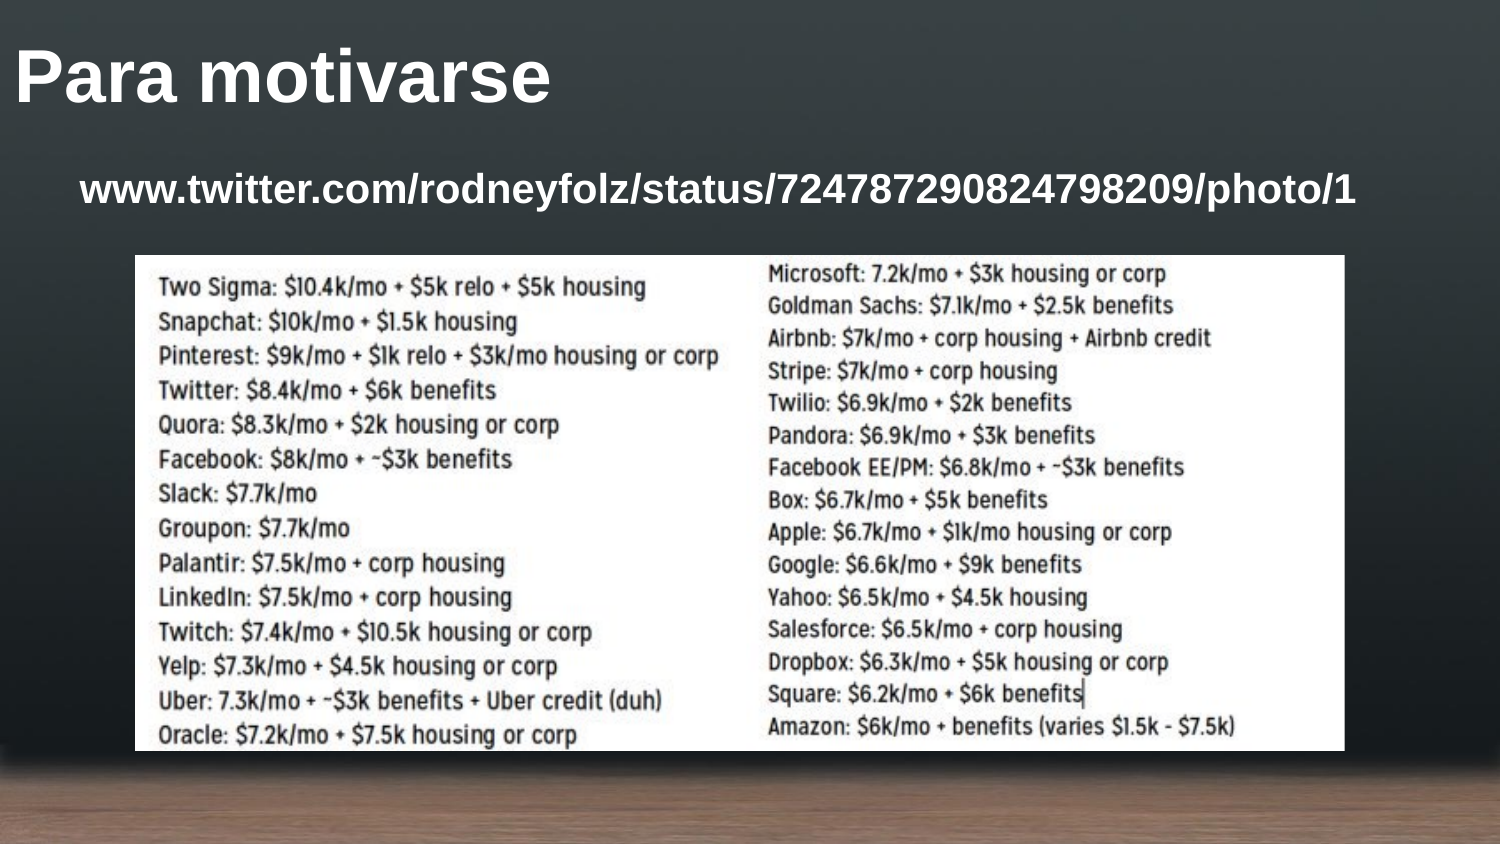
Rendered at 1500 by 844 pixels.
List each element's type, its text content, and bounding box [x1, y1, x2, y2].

title Para motivarse [0, 0, 1500, 146]
picture [0, 146, 1500, 844]
list www.twitter.com/rodneyfolz/status/724787290824798209/photo/1 [64, 149, 1459, 226]
